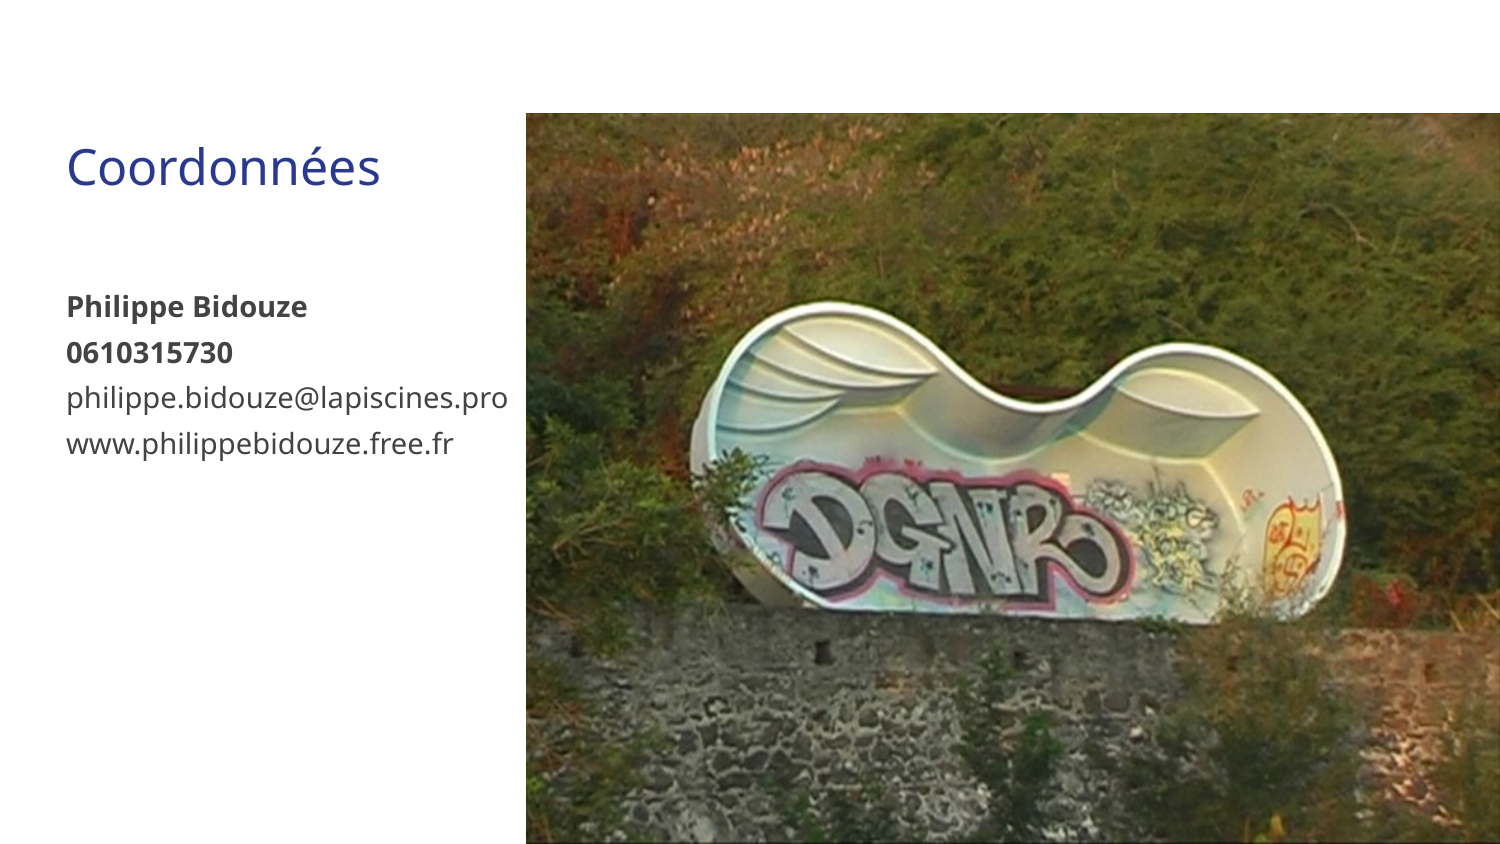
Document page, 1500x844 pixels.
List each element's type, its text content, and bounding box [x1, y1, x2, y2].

title Coordonnées [51, 91, 512, 216]
picture [526, 113, 1500, 844]
list Philippe Bidouze 0610315730 philippe.bidouze@lapiscines.pro www.philippebidouze.free.fr [51, 265, 526, 750]
